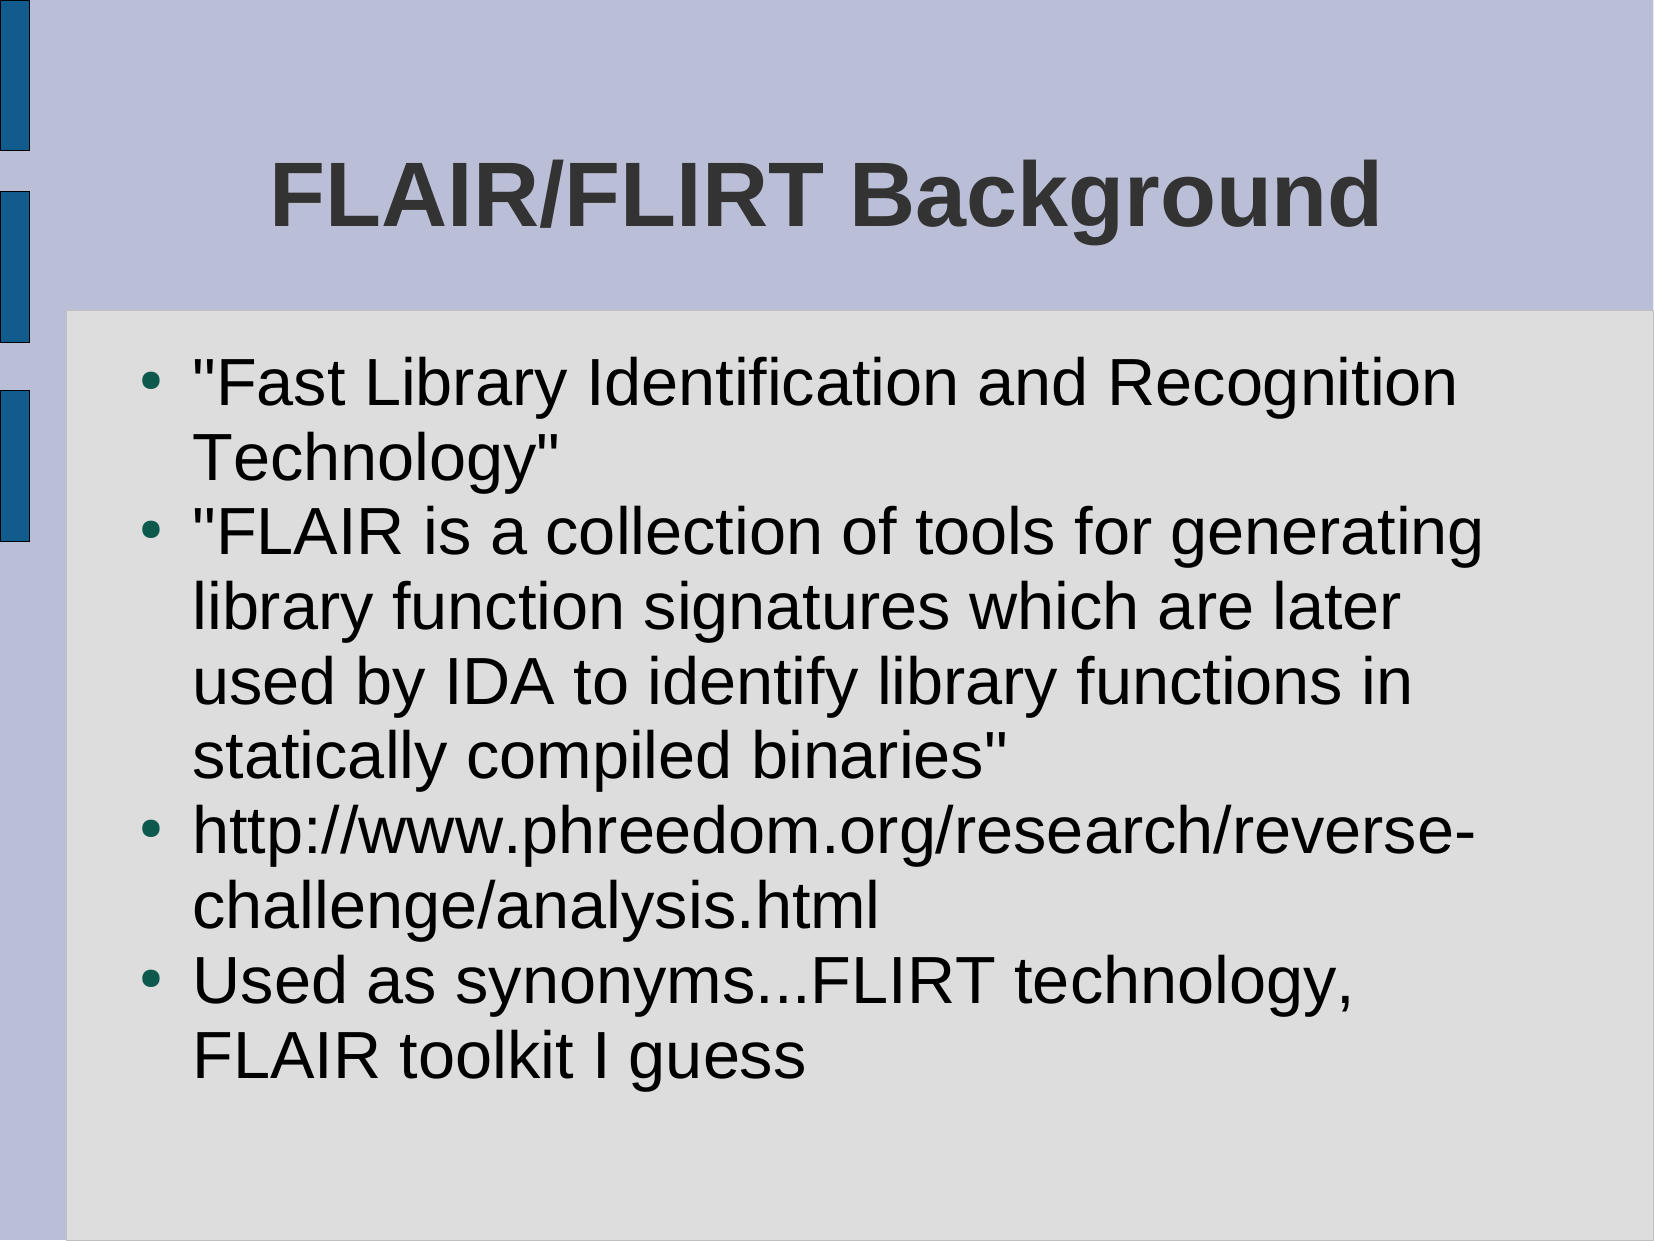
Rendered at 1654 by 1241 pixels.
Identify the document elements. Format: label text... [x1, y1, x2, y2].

title FLAIR/FLIRT Background [121, 91, 1534, 299]
list "Fast Library Identification and Recognition Technology" "FLAIR is a collection of tools for generating library function signatures which are later used by IDA to identify library functions in statically compiled binaries" http://www.phreedom.org/research/reverse-challenge/analysis.html Used as synonyms...FLIRT technology, FLAIR toolkit I guess [121, 344, 1534, 1127]
